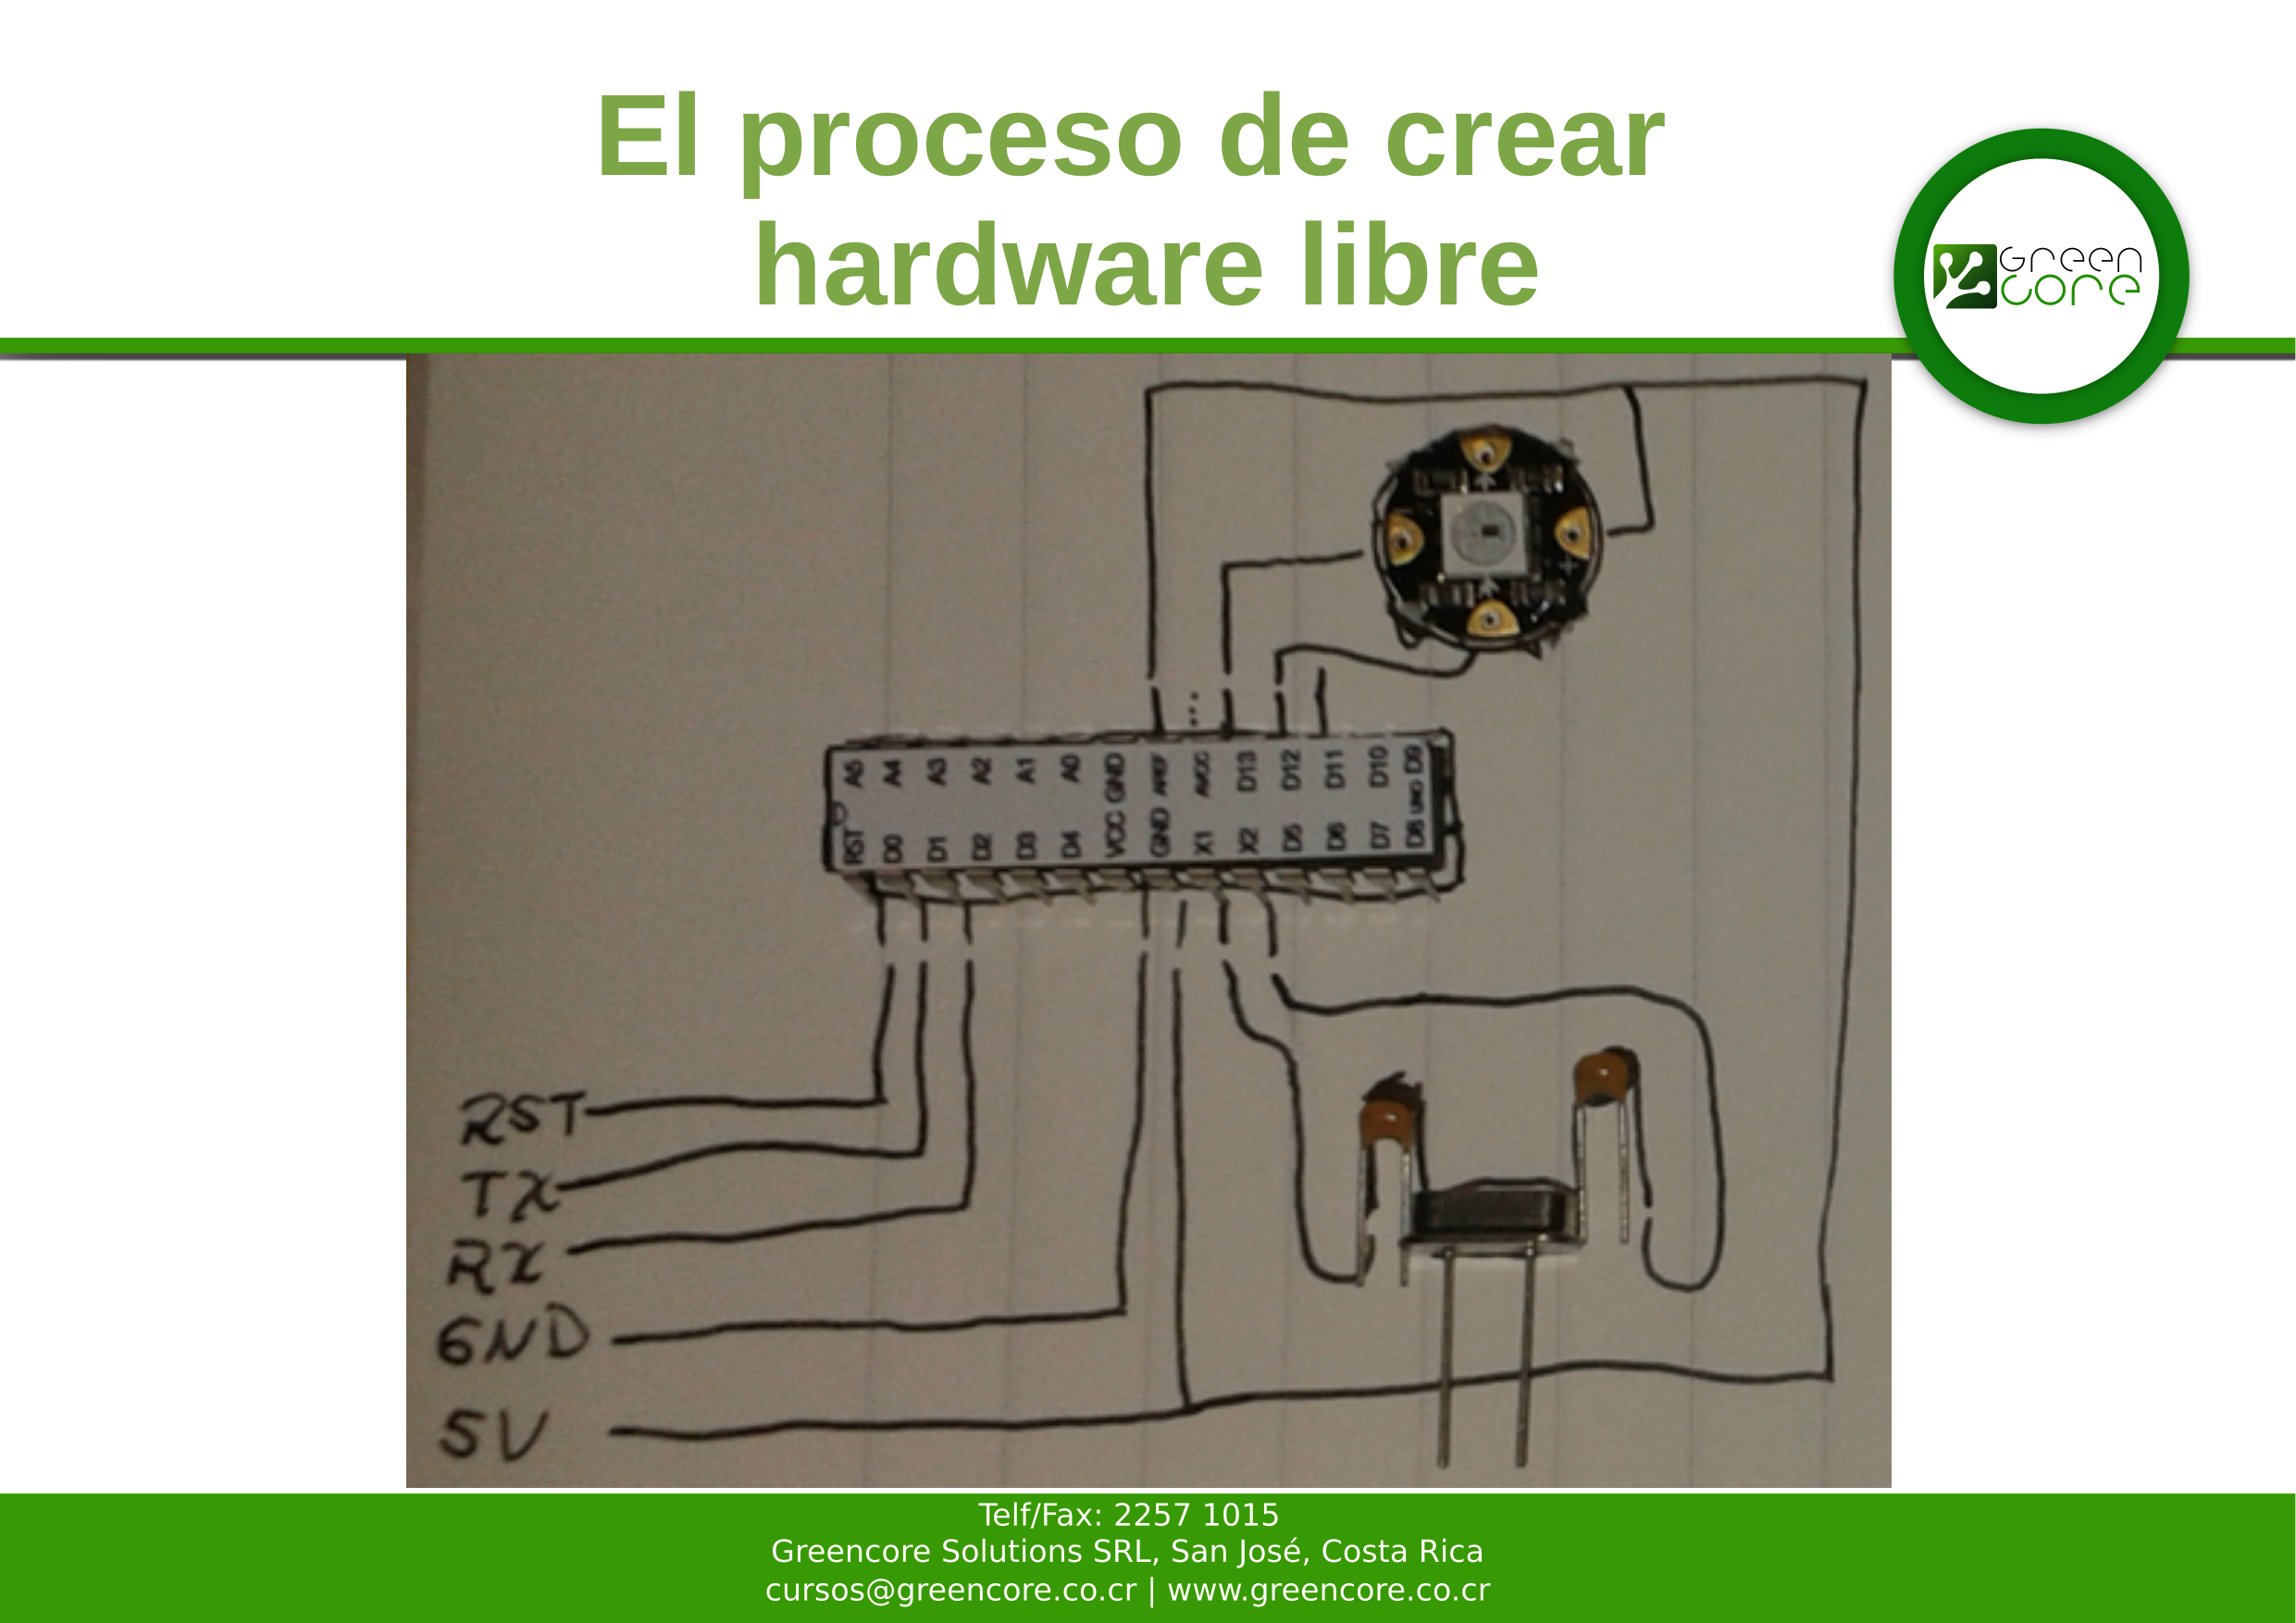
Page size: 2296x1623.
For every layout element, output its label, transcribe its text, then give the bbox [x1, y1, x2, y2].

title El proceso de crear hardware libre [115, 64, 2181, 336]
picture [0, 0, 2296, 1623]
